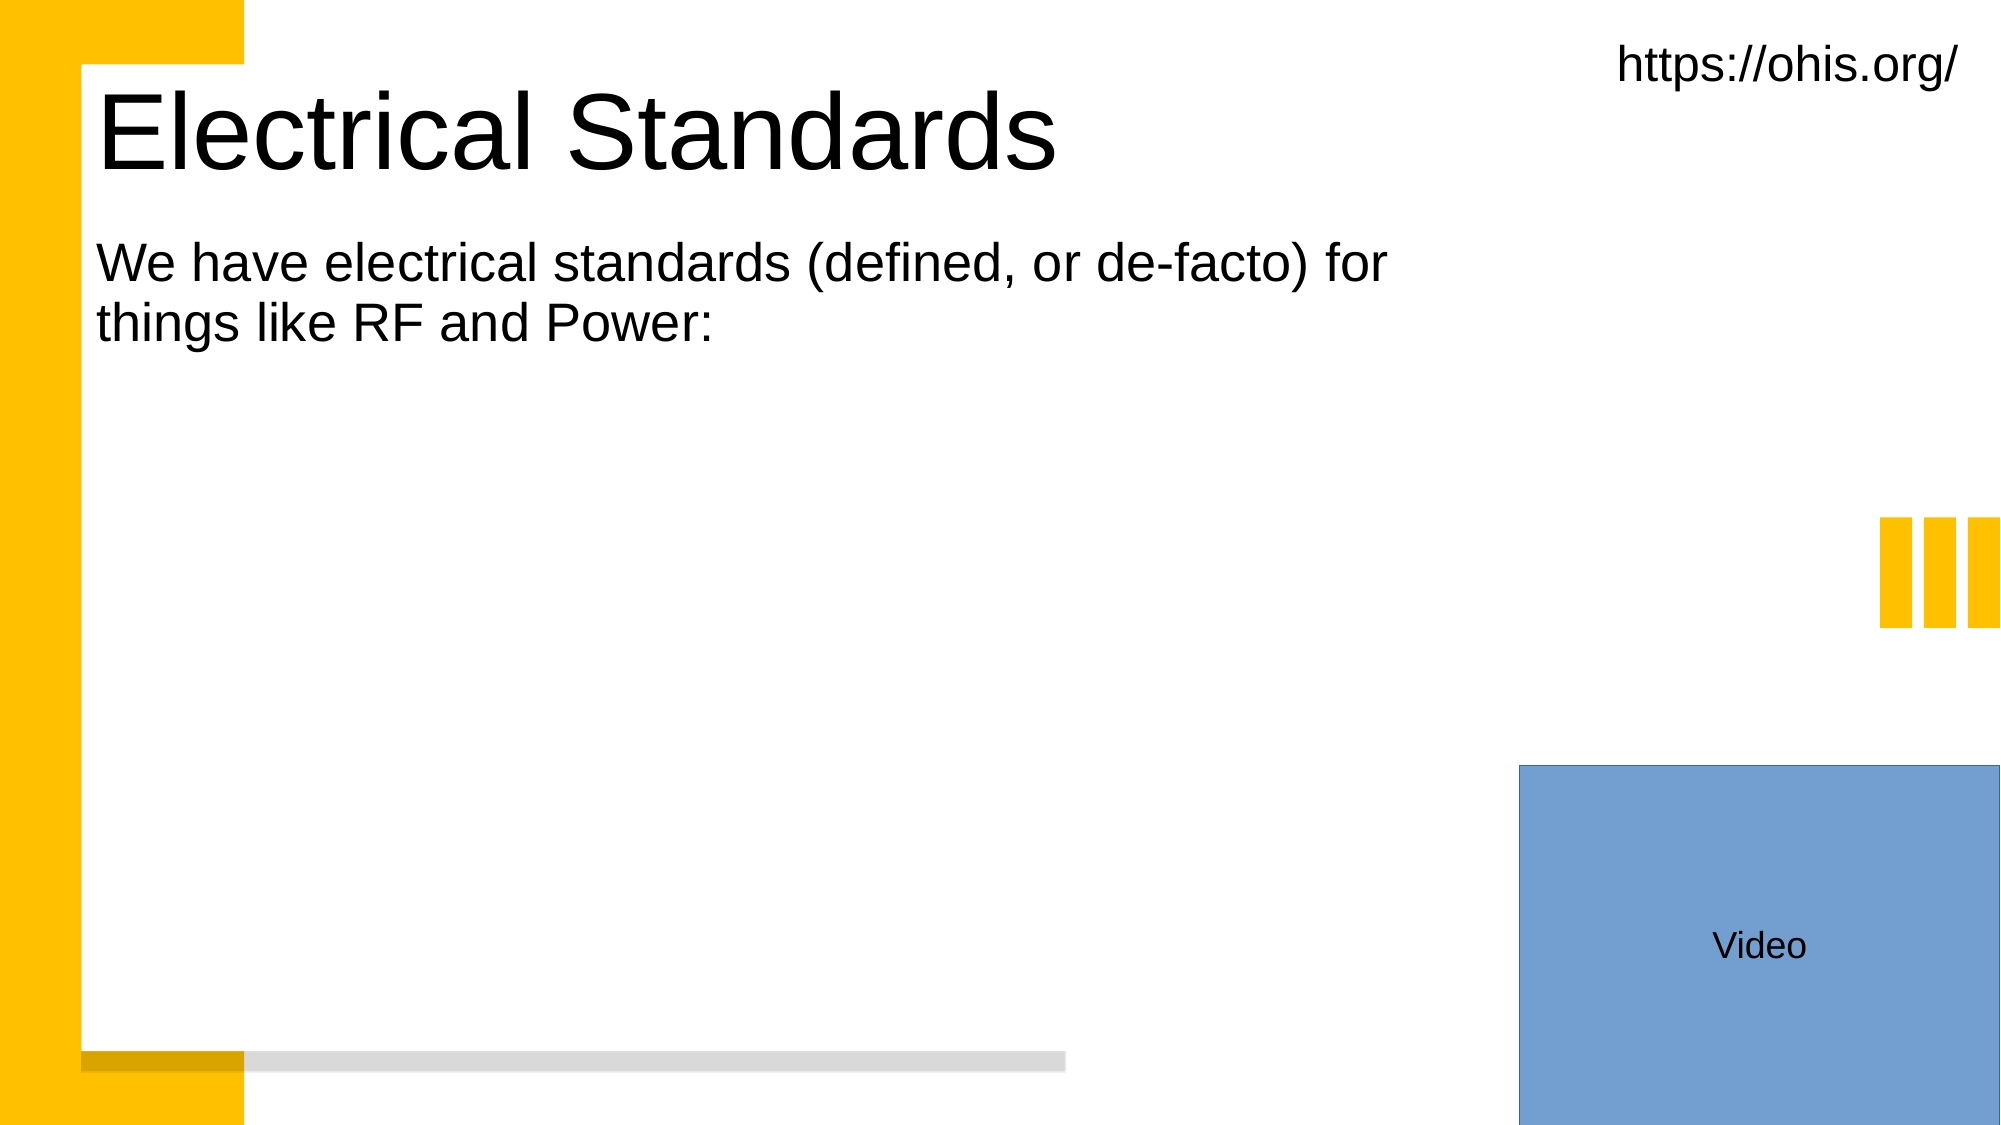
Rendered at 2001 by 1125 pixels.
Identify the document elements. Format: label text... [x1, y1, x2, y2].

text_box Electrical Standards [81, 64, 1921, 201]
text_box We have electrical standards (defined, or de-facto) for things like RF and Power: [81, 224, 1516, 1036]
text_box Video [1519, 765, 2000, 1125]
text_box [0, 0, 2000, 1125]
text_box https://ohis.org/ [1590, 29, 1974, 105]
